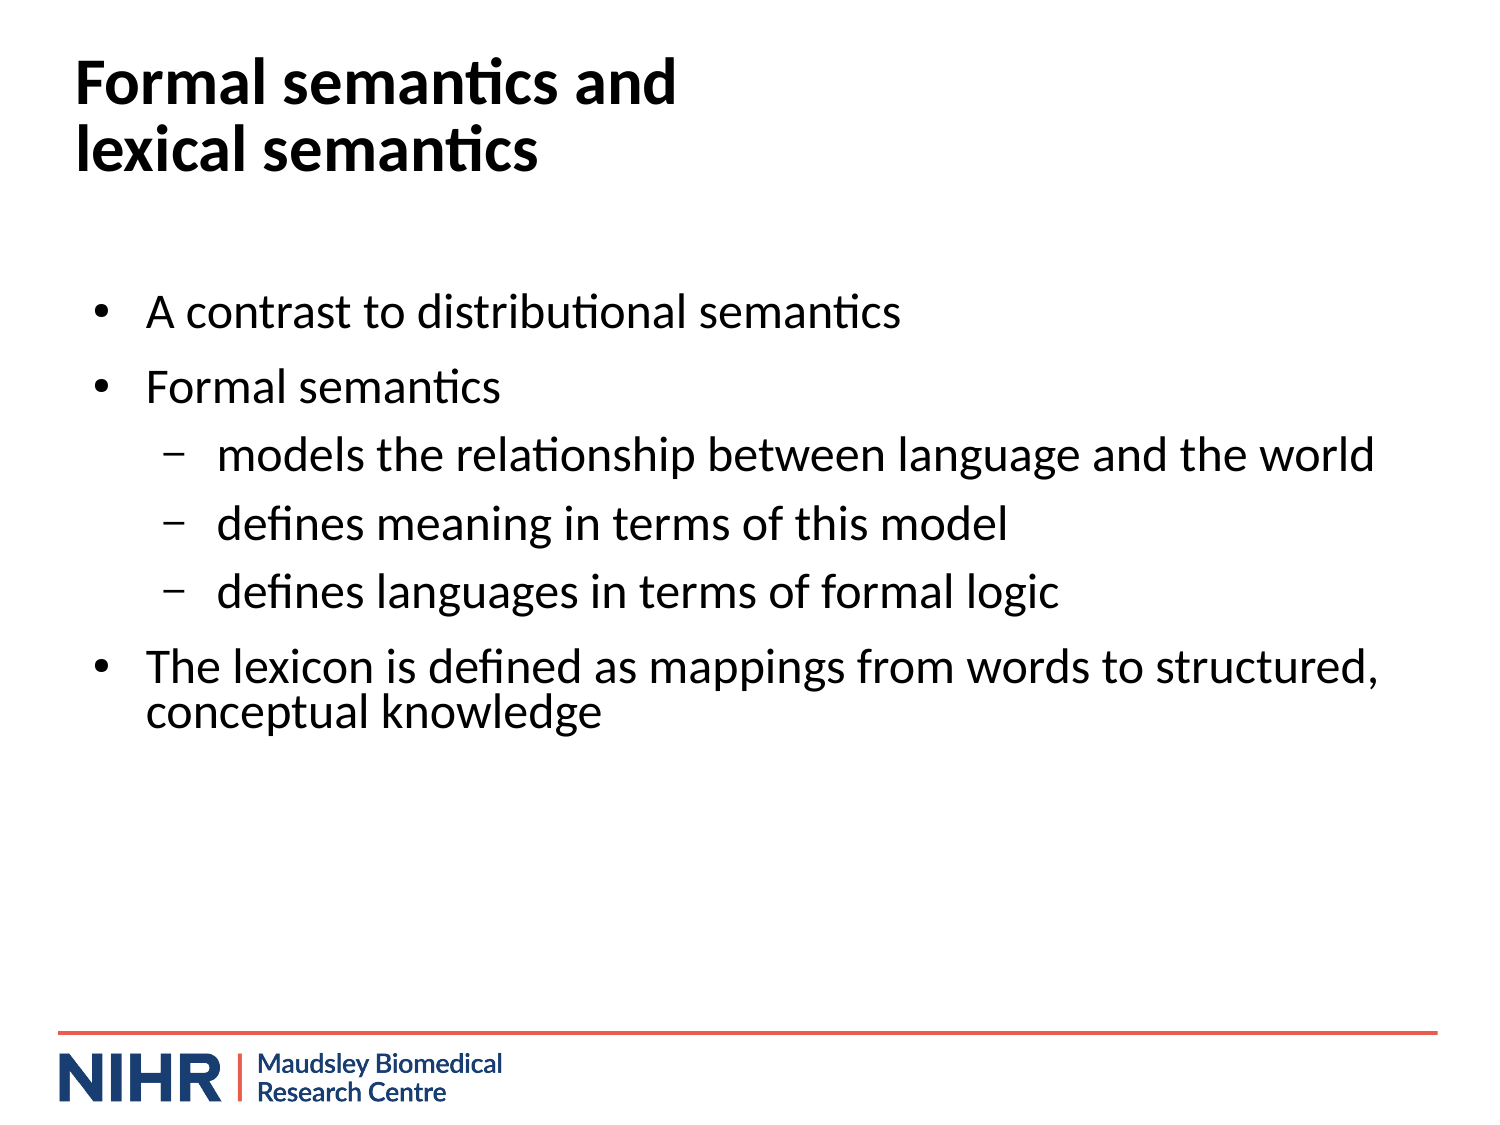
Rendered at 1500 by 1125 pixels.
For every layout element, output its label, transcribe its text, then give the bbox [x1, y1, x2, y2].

picture [29, 1018, 531, 1125]
title Formal semantics and lexical semantics [75, 23, 1425, 219]
list A contrast to distributional semantics Formal semantics models the relationship between language and the world defines meaning in terms of this model defines languages in terms of formal logic The lexicon is defined as mappings from words to structured, conceptual knowledge [75, 292, 1395, 993]
